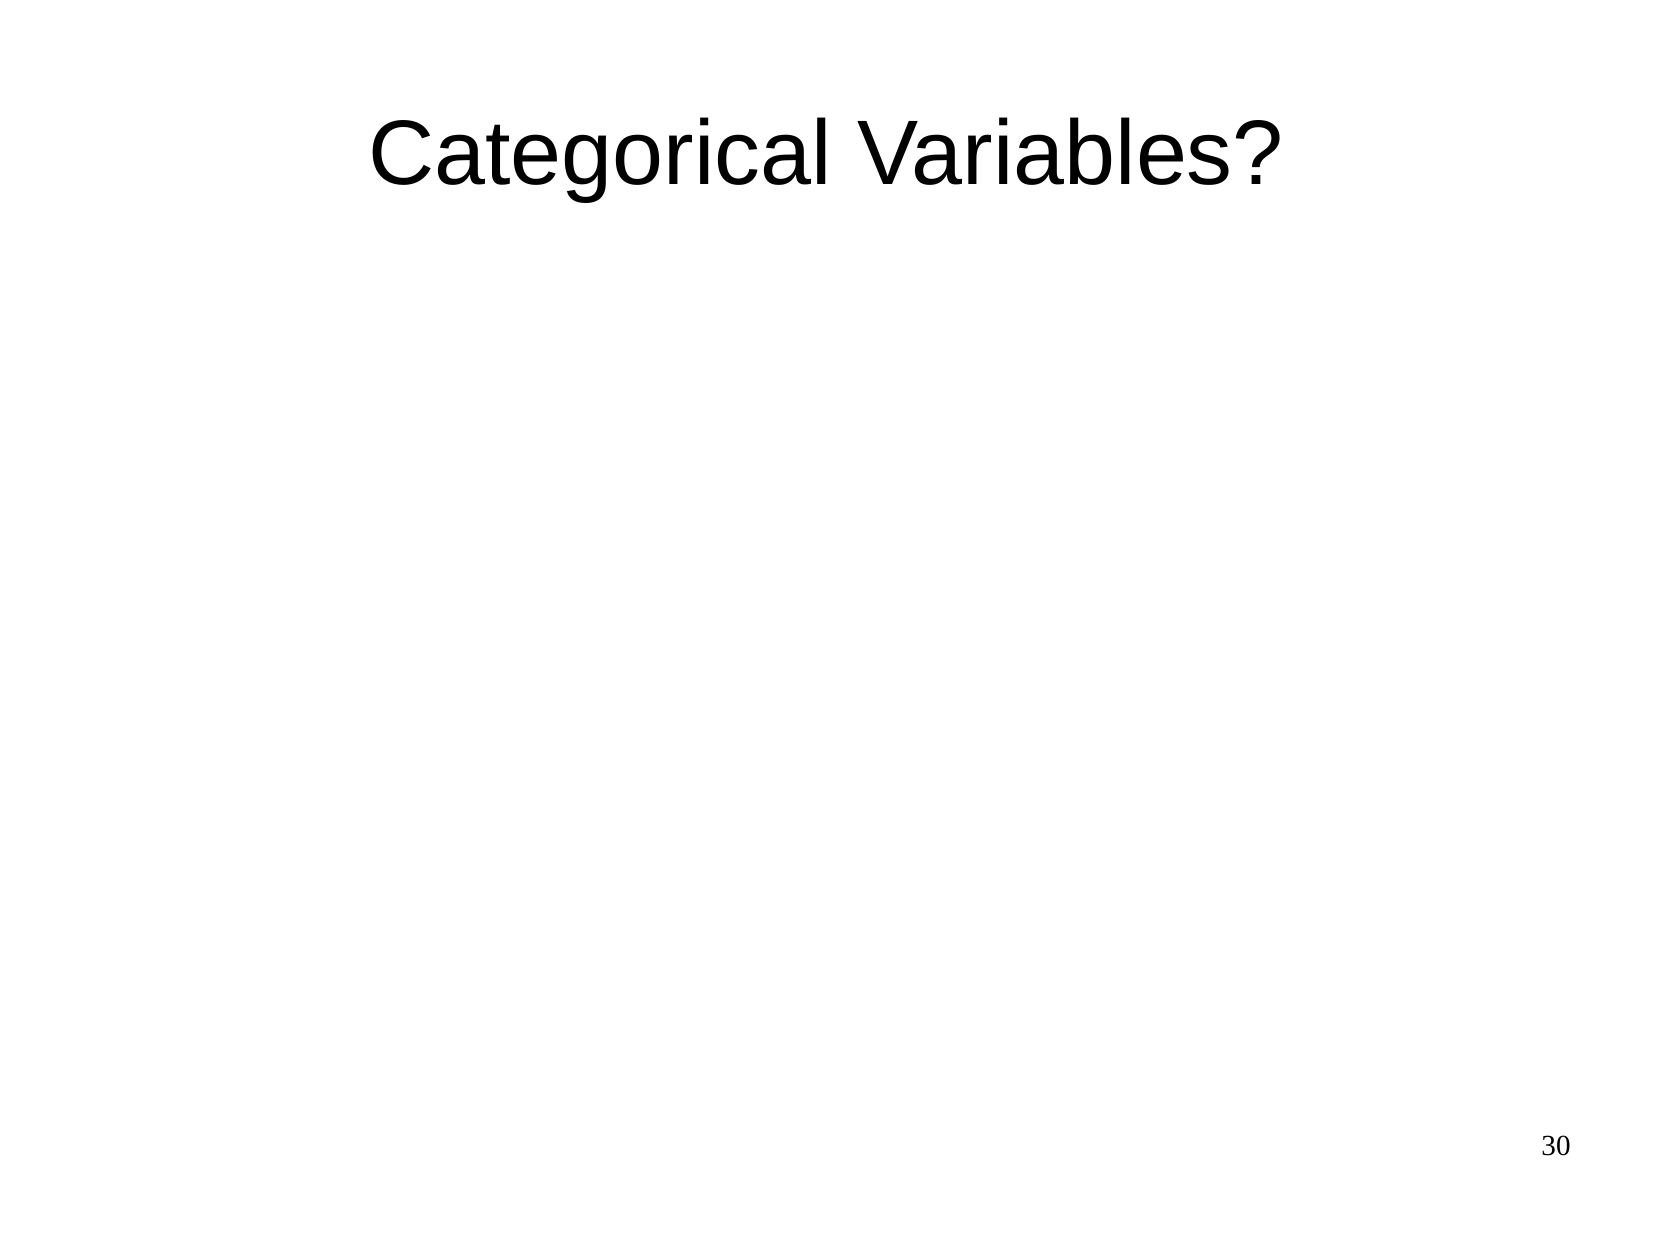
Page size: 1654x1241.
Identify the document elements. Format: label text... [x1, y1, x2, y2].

title Categorical Variables? [82, 49, 1571, 257]
